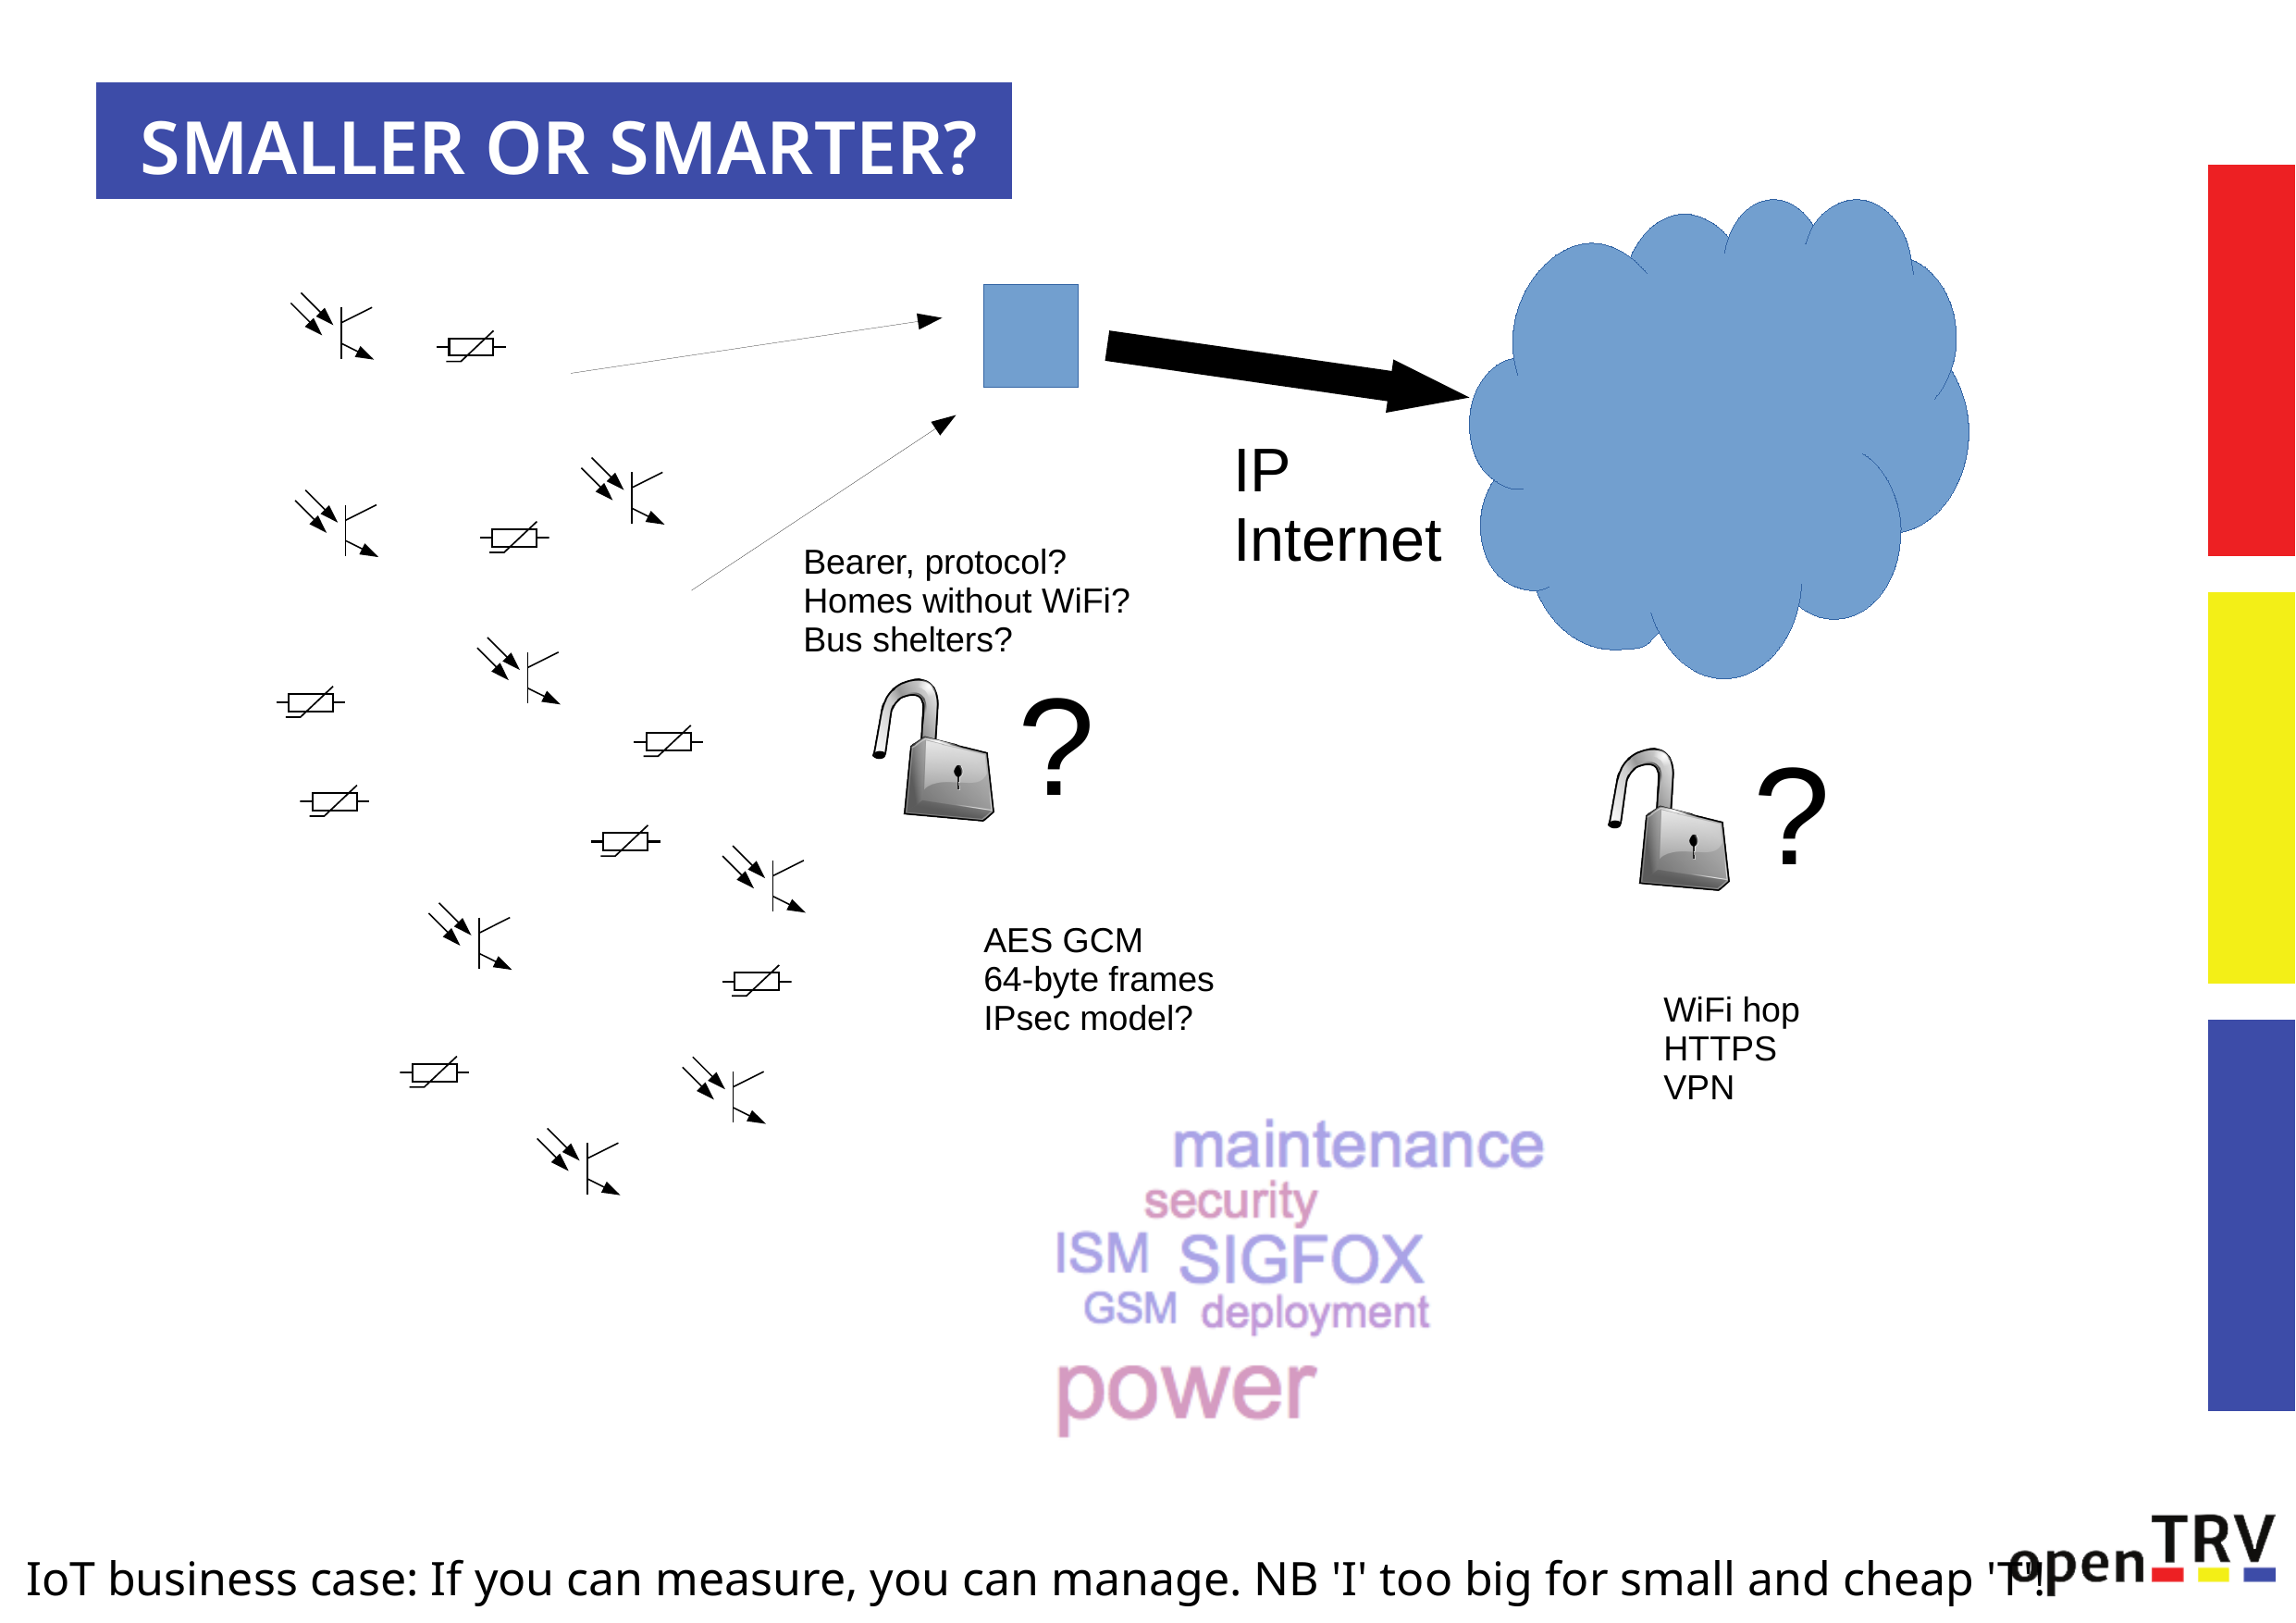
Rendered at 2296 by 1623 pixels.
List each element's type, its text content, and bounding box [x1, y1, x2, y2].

picture [872, 678, 994, 822]
text_box [96, 82, 1012, 199]
text_box WiFi hop HTTPS VPN [1649, 984, 1814, 1113]
picture [436, 321, 506, 372]
text_box [2208, 165, 2295, 556]
picture [670, 1050, 770, 1134]
text_box [2208, 1020, 2295, 1411]
picture [710, 838, 810, 923]
picture [634, 716, 704, 766]
text_box Bearer, protocol? Homes without WiFi? Bus shelters? [789, 536, 1145, 665]
picture [300, 776, 370, 826]
text_box [1469, 199, 1969, 679]
picture [282, 483, 383, 567]
picture [524, 1121, 624, 1206]
text_box [983, 284, 1079, 388]
text_box AES GCM 64-byte frames IPsec model? [969, 914, 1229, 1044]
picture [464, 630, 565, 715]
picture [479, 513, 549, 563]
picture [278, 286, 378, 370]
picture [568, 451, 669, 535]
text_box SMALLER OR SMARTER? [140, 96, 982, 187]
text_box ? [1739, 732, 1845, 901]
text_box IP Internet [1219, 428, 1457, 580]
picture [1608, 748, 1730, 891]
picture [590, 816, 660, 866]
picture [2009, 1500, 2276, 1619]
text_box IoT business case: If you can measure, you can manage. NB 'I' too big for small and cheap 'T'! [12, 1539, 1974, 1605]
picture [722, 956, 792, 1006]
picture [400, 1047, 470, 1097]
text_box [2208, 592, 2295, 984]
picture [415, 896, 516, 980]
picture [894, 1071, 1609, 1484]
text_box ? [1004, 663, 1109, 832]
picture [276, 677, 346, 727]
